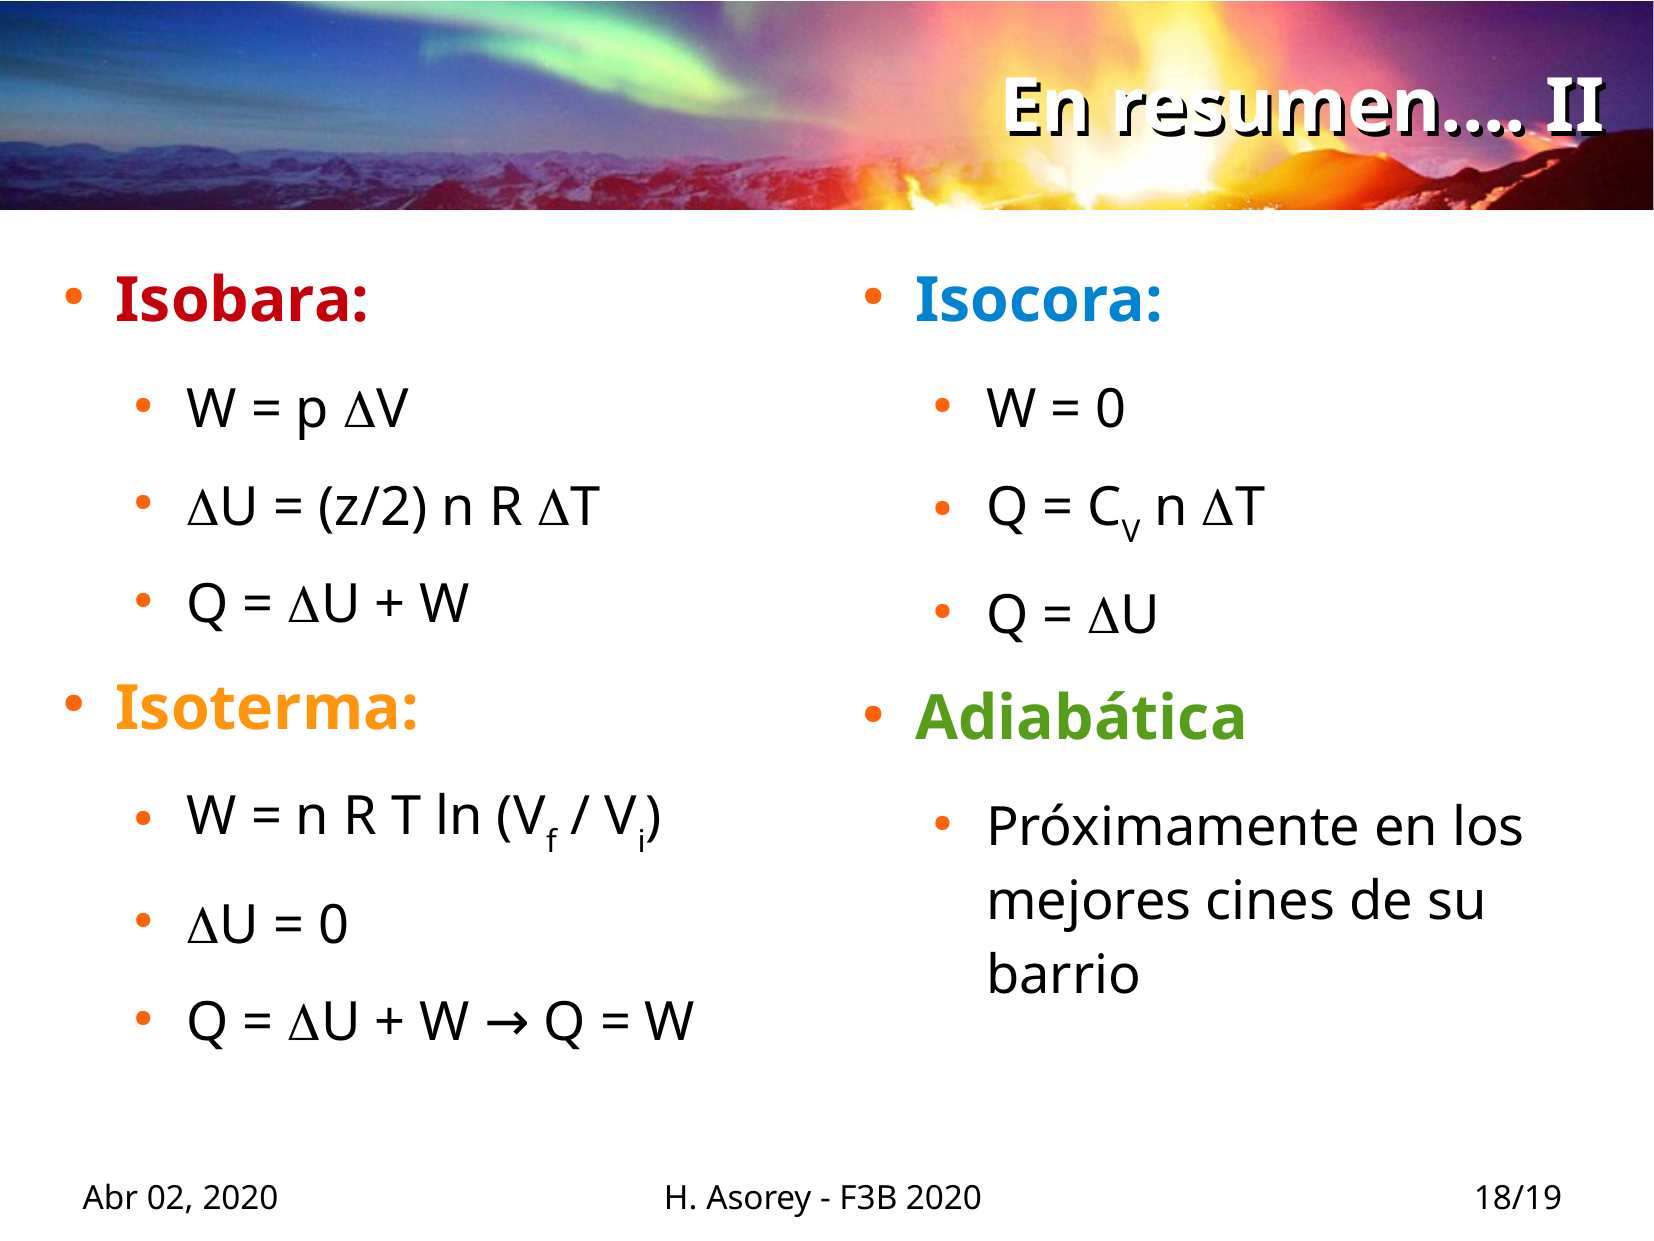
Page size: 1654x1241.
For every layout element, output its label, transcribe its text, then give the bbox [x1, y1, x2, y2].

list Isobara: W = p DV DU = (z/2) n R DT Q = DU + W Isoterma: W = n R T ln (Vf / Vi) DU = 0 Q = DU + W → Q = W [45, 255, 807, 1156]
title En resumen.... II [45, 15, 1606, 191]
picture [0, 1, 1654, 210]
list Isocora: W = 0 Q = CV n DT Q = DU Adiabática Próximamente en los mejores cines de su barrio [844, 255, 1606, 1156]
